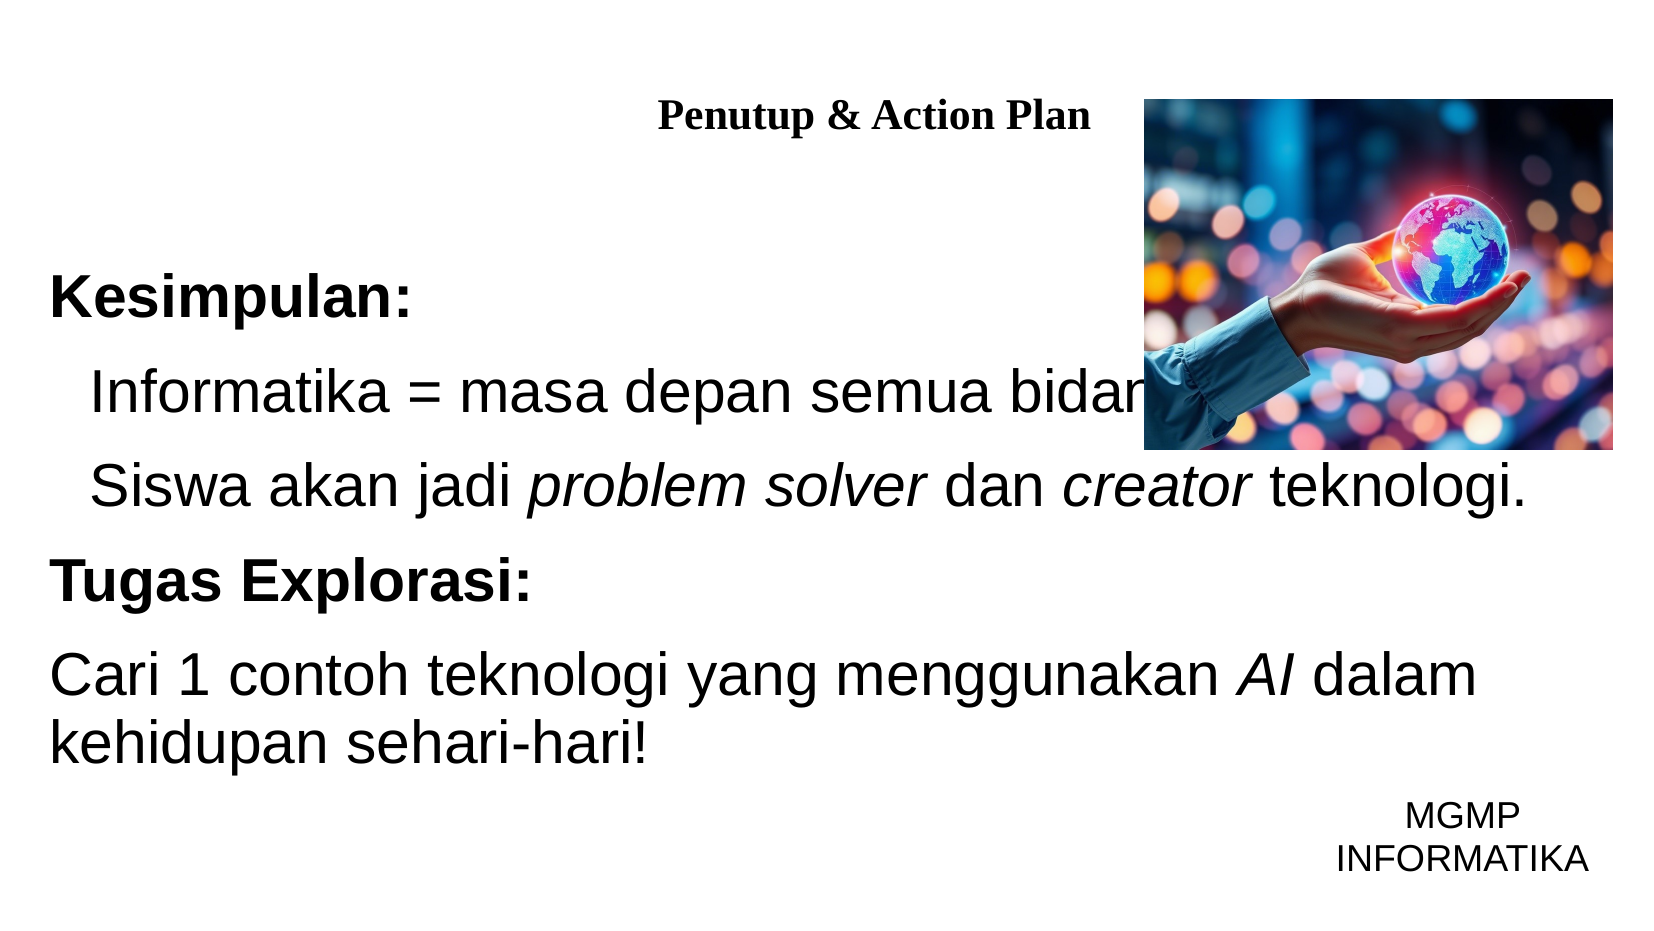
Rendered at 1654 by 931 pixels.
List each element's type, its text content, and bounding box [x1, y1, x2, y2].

list Kesimpulan: Informatika = masa depan semua bidang. Siswa akan jadi problem solver dan creator teknologi. Tugas Explorasi: Cari 1 contoh teknologi yang menggunakan AI dalam kehidupan sehari-hari! [49, 262, 1538, 802]
text_box MGMP INFORMATIKA [1312, 787, 1613, 887]
picture [1144, 99, 1613, 451]
title Penutup & Action Plan [82, 37, 1571, 193]
